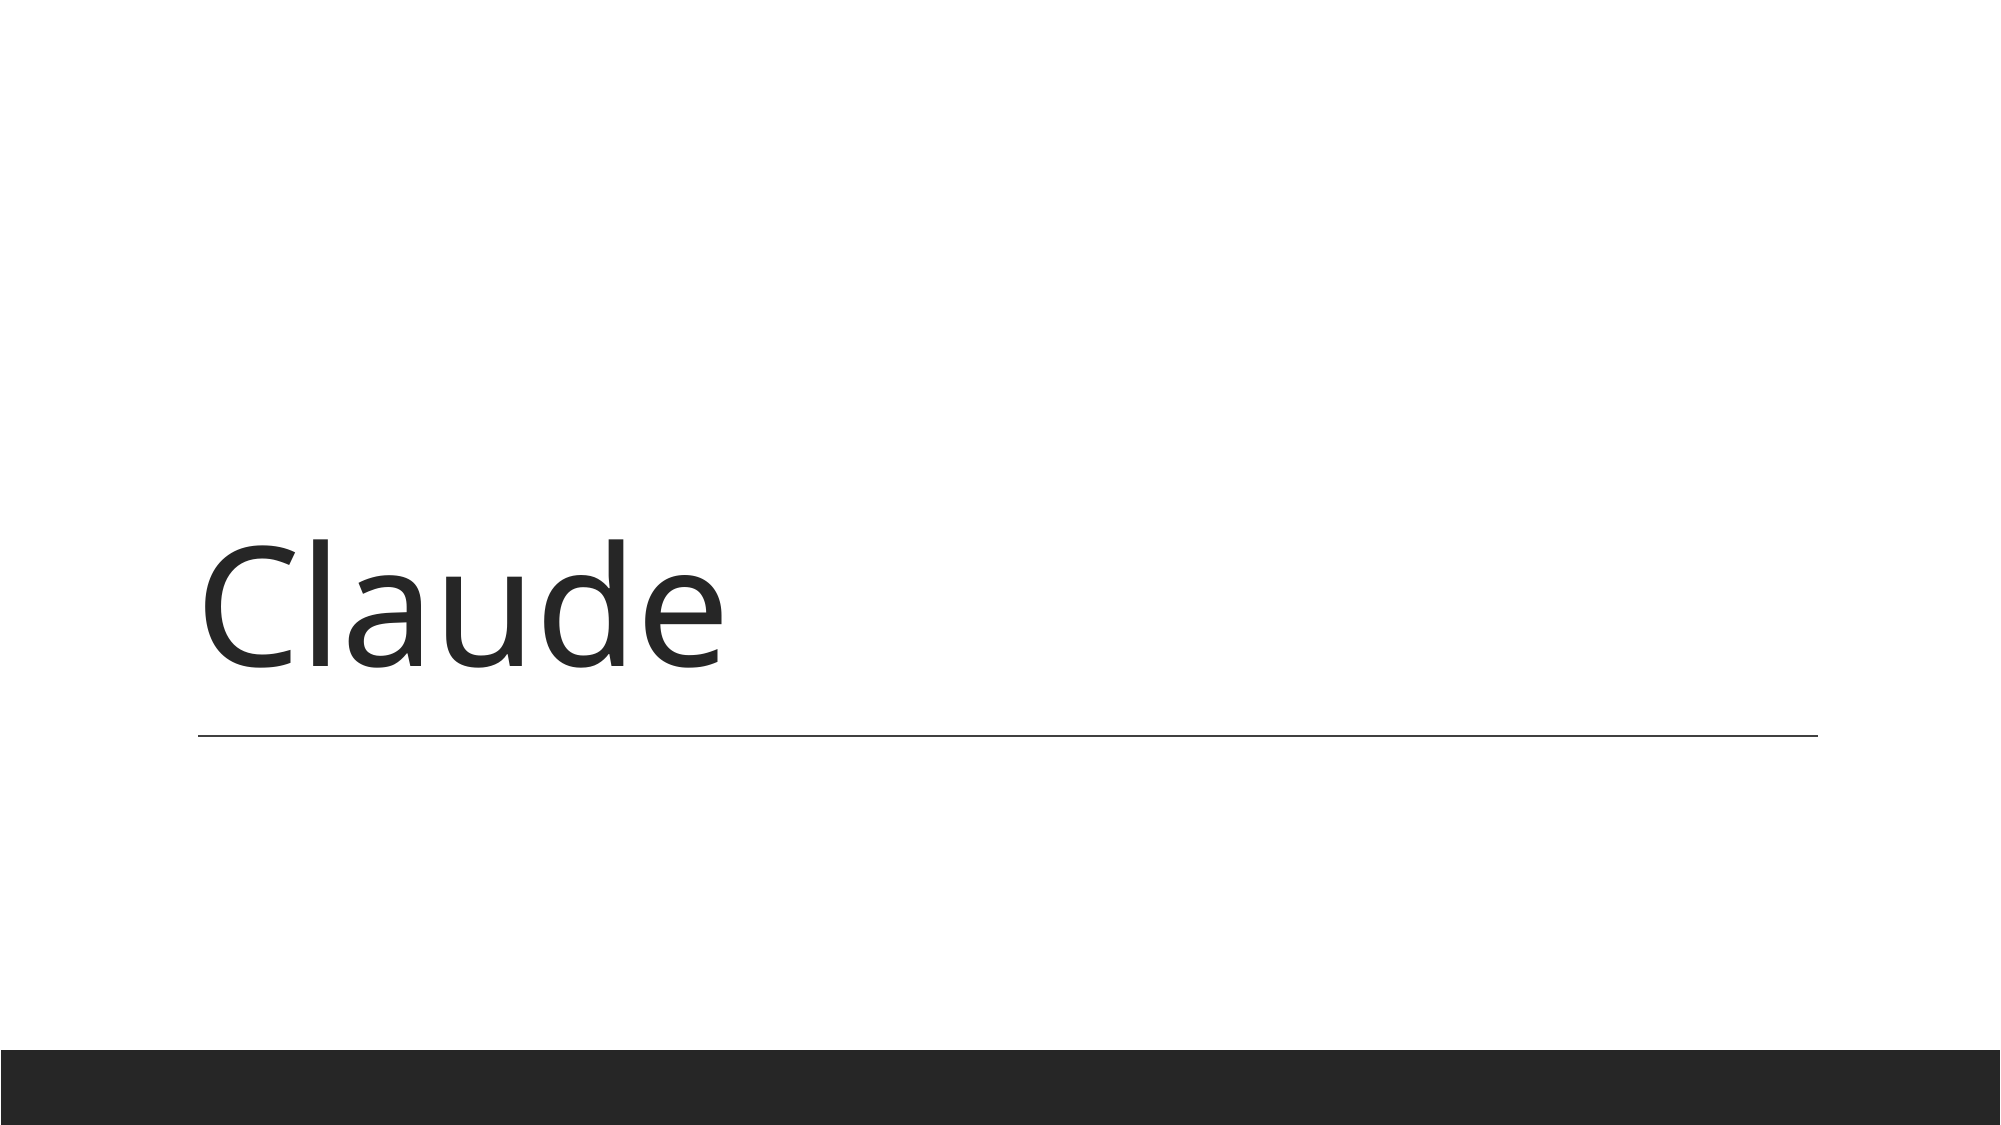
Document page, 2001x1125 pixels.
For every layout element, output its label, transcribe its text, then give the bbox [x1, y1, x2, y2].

title Claude [180, 124, 1831, 710]
